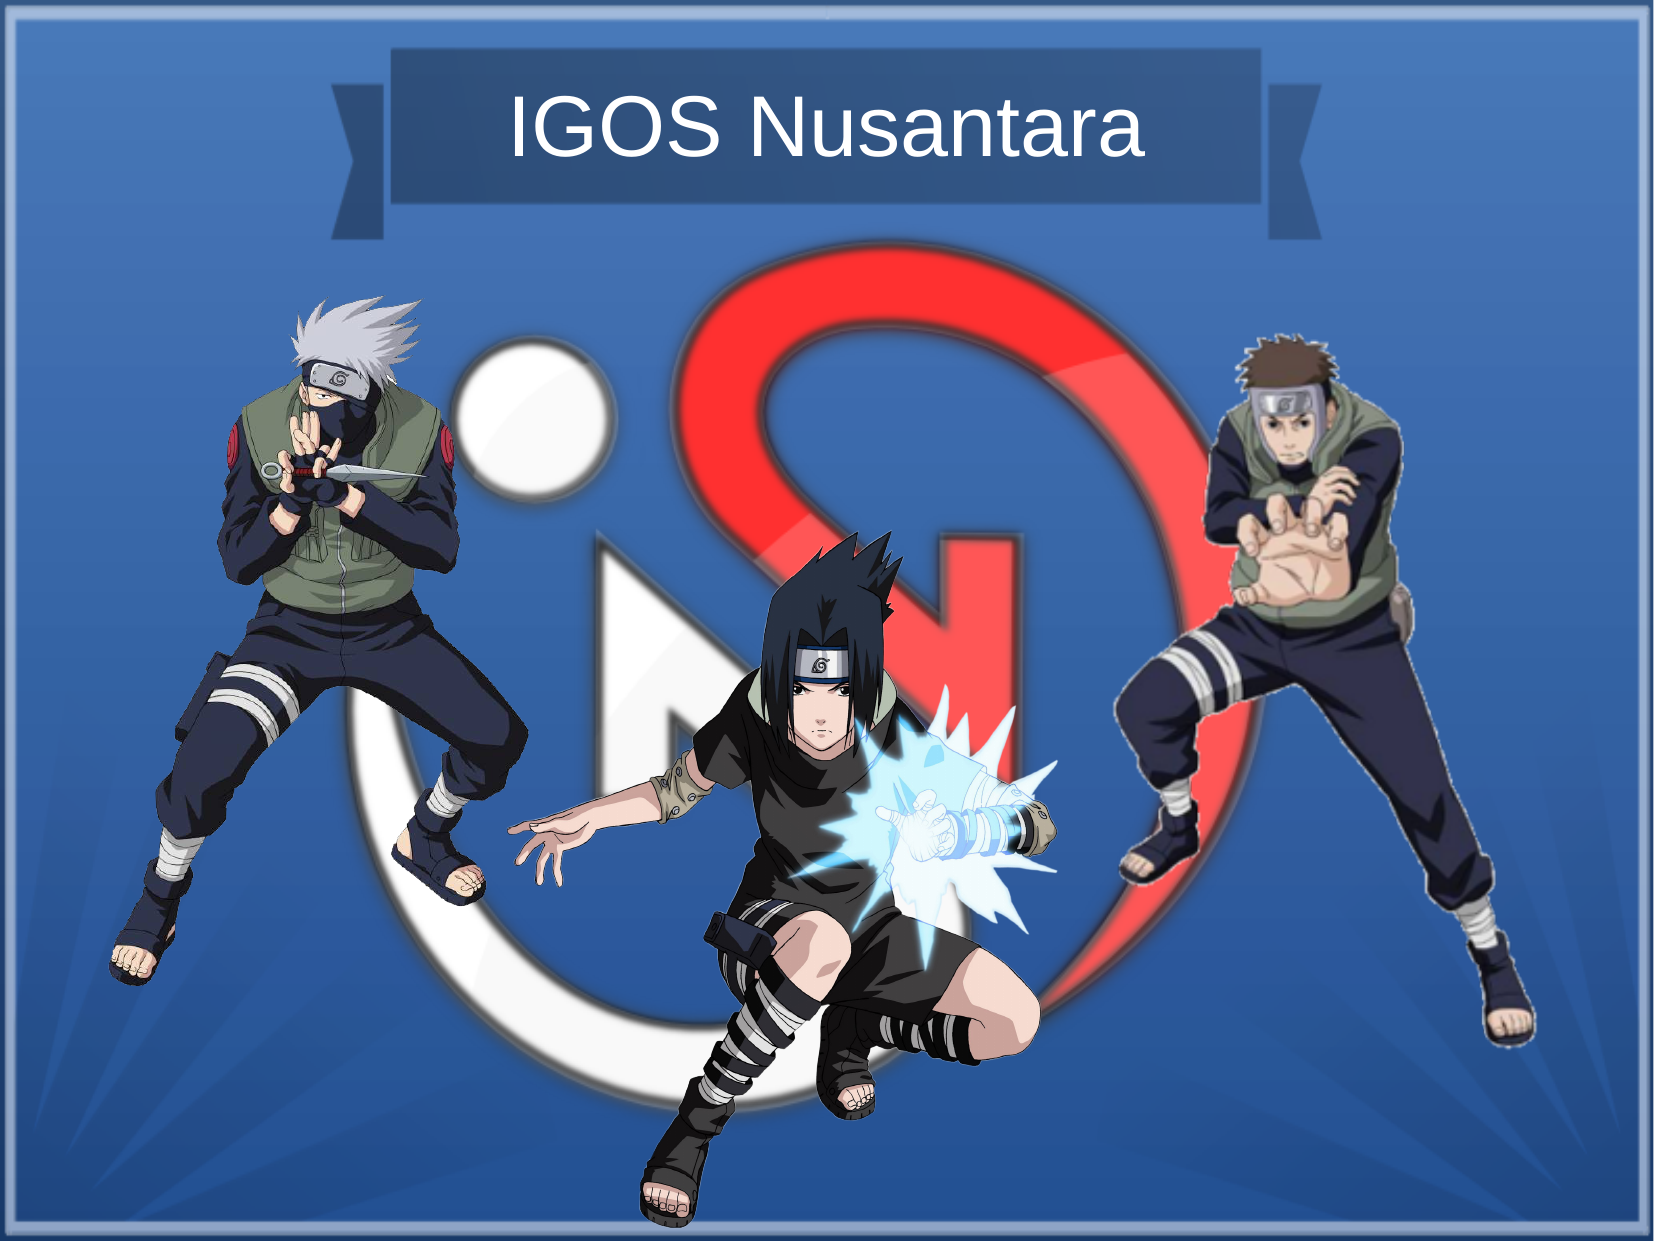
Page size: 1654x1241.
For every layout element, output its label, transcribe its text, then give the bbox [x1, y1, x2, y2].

title IGOS Nusantara [389, 49, 1264, 205]
picture [0, 0, 1654, 1241]
title [376, 389, 1251, 545]
